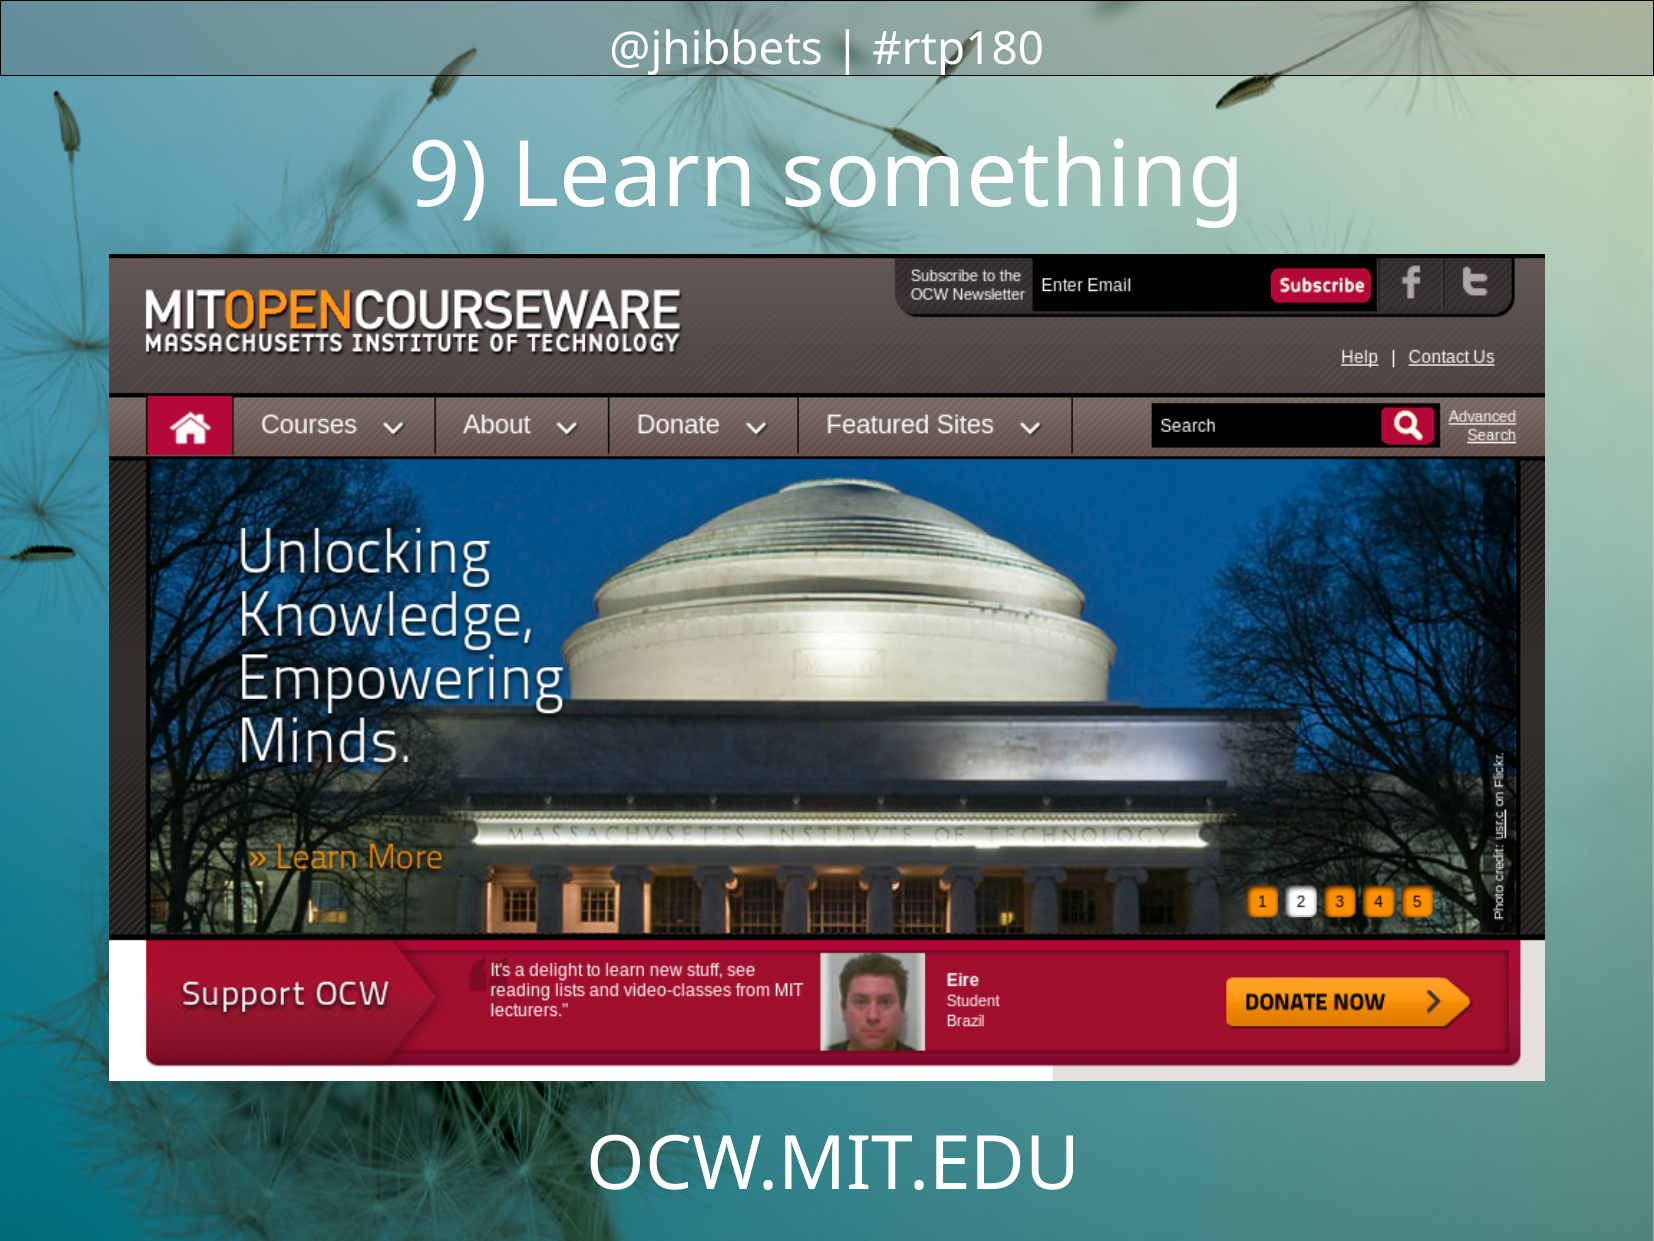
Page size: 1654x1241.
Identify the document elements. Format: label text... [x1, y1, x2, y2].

text_box OCW.MIT.EDU [571, 1101, 1083, 1201]
title 9) Learn something [82, 67, 1571, 275]
picture [0, 76, 1654, 1241]
